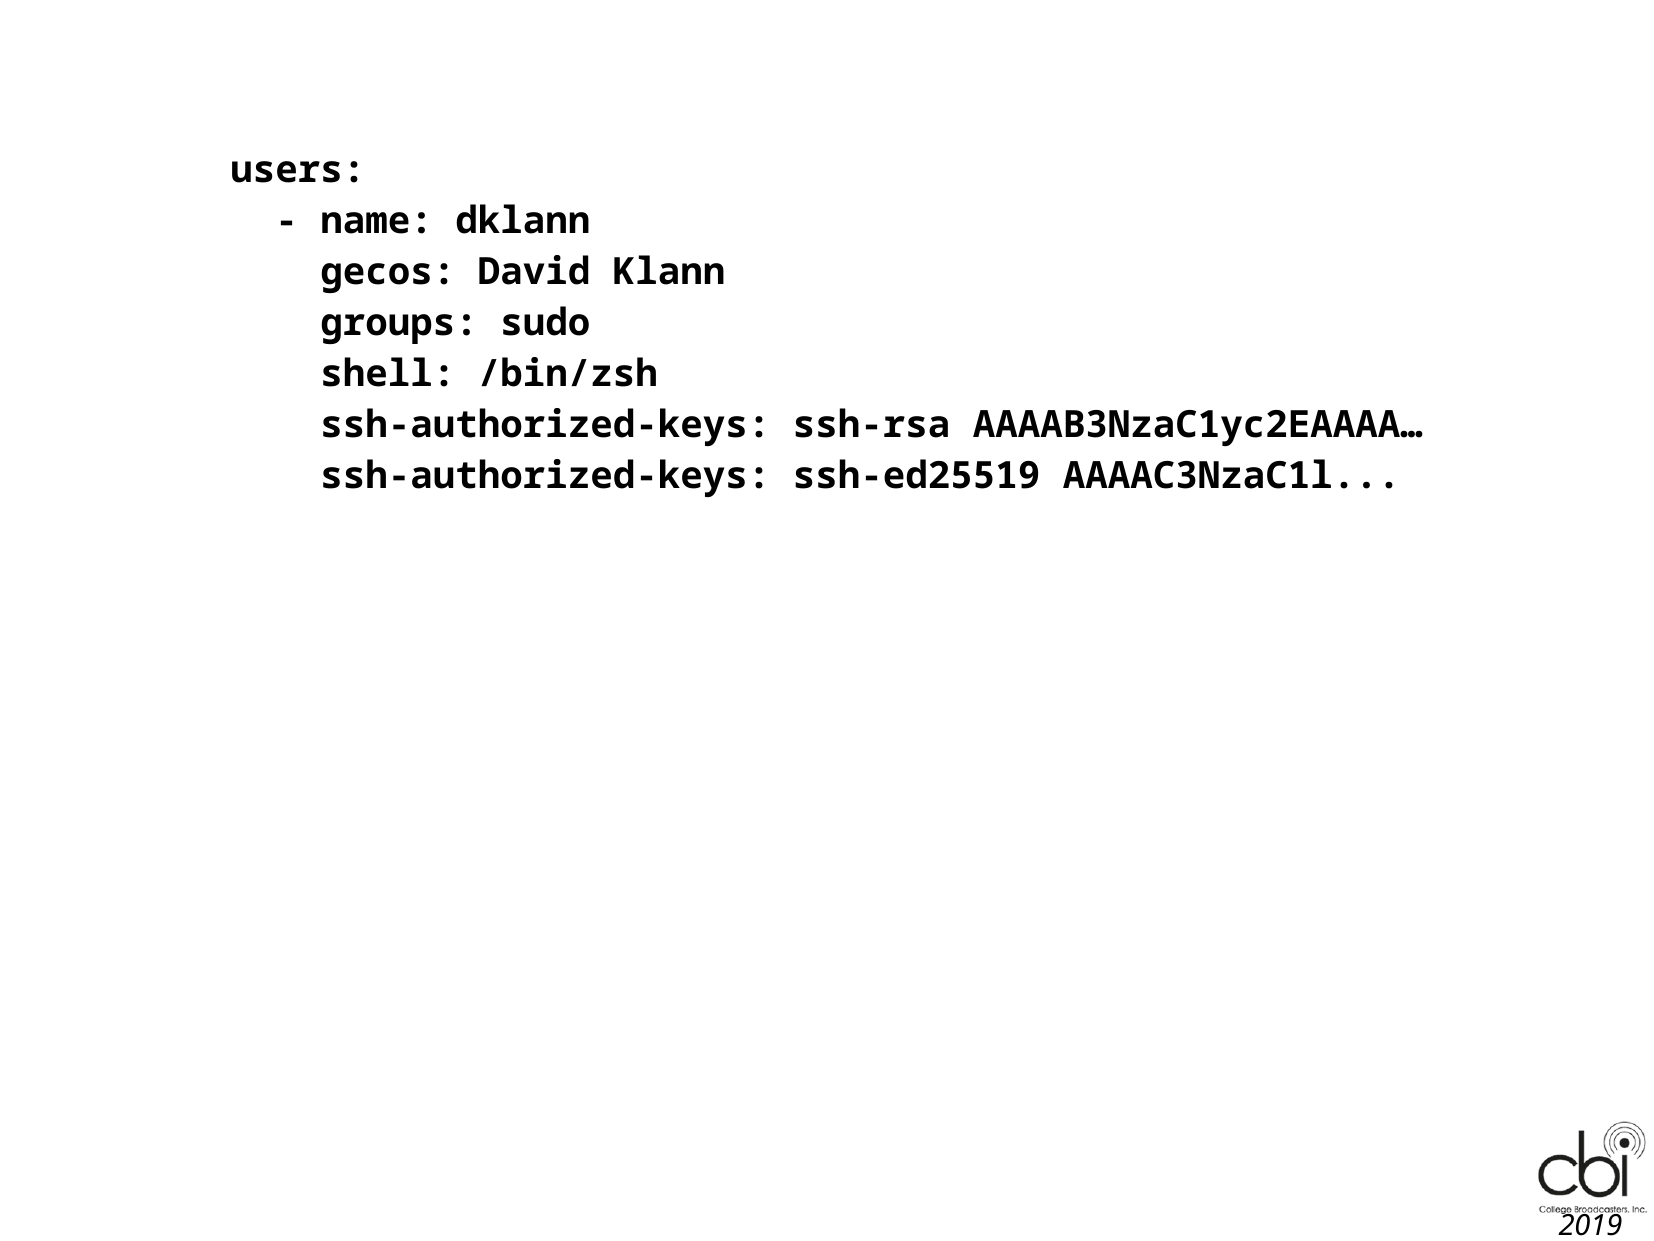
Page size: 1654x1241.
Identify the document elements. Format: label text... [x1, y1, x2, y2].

text_box users: - name: dklann gecos: David Klann groups: sudo shell: /bin/zsh ssh-authorized-keys: ssh-rsa AAAAB3NzaC1yc2EAAAA… ssh-authorized-keys: ssh-ed25519 AAAAC3NzaC1l... [215, 135, 1438, 413]
picture [1529, 1120, 1654, 1216]
